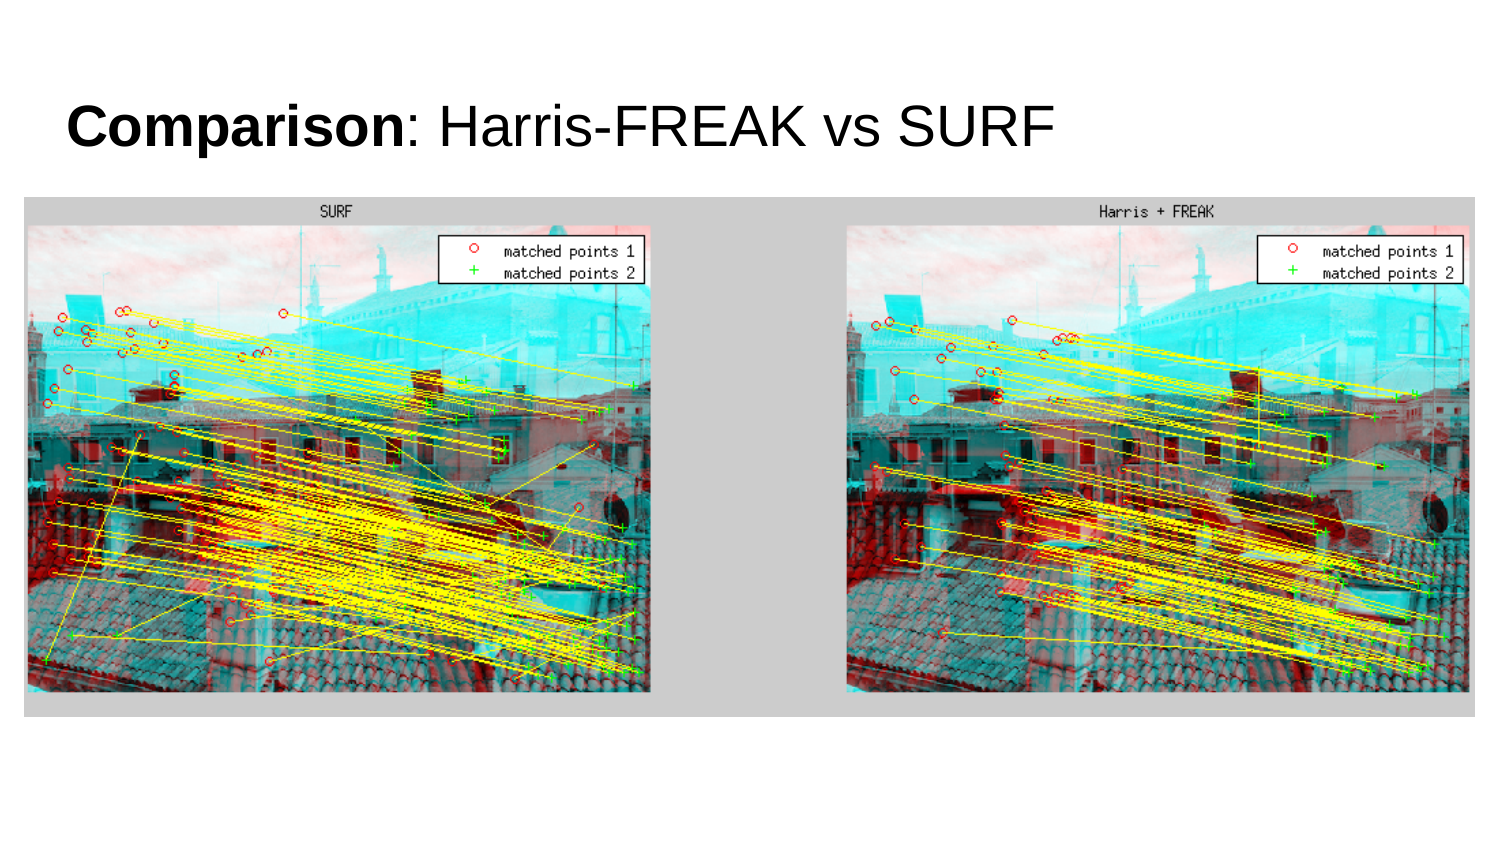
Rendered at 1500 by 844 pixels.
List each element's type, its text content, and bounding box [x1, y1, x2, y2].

title Comparison: Harris-FREAK vs SURF [51, 72, 1449, 167]
picture [24, 197, 1475, 717]
